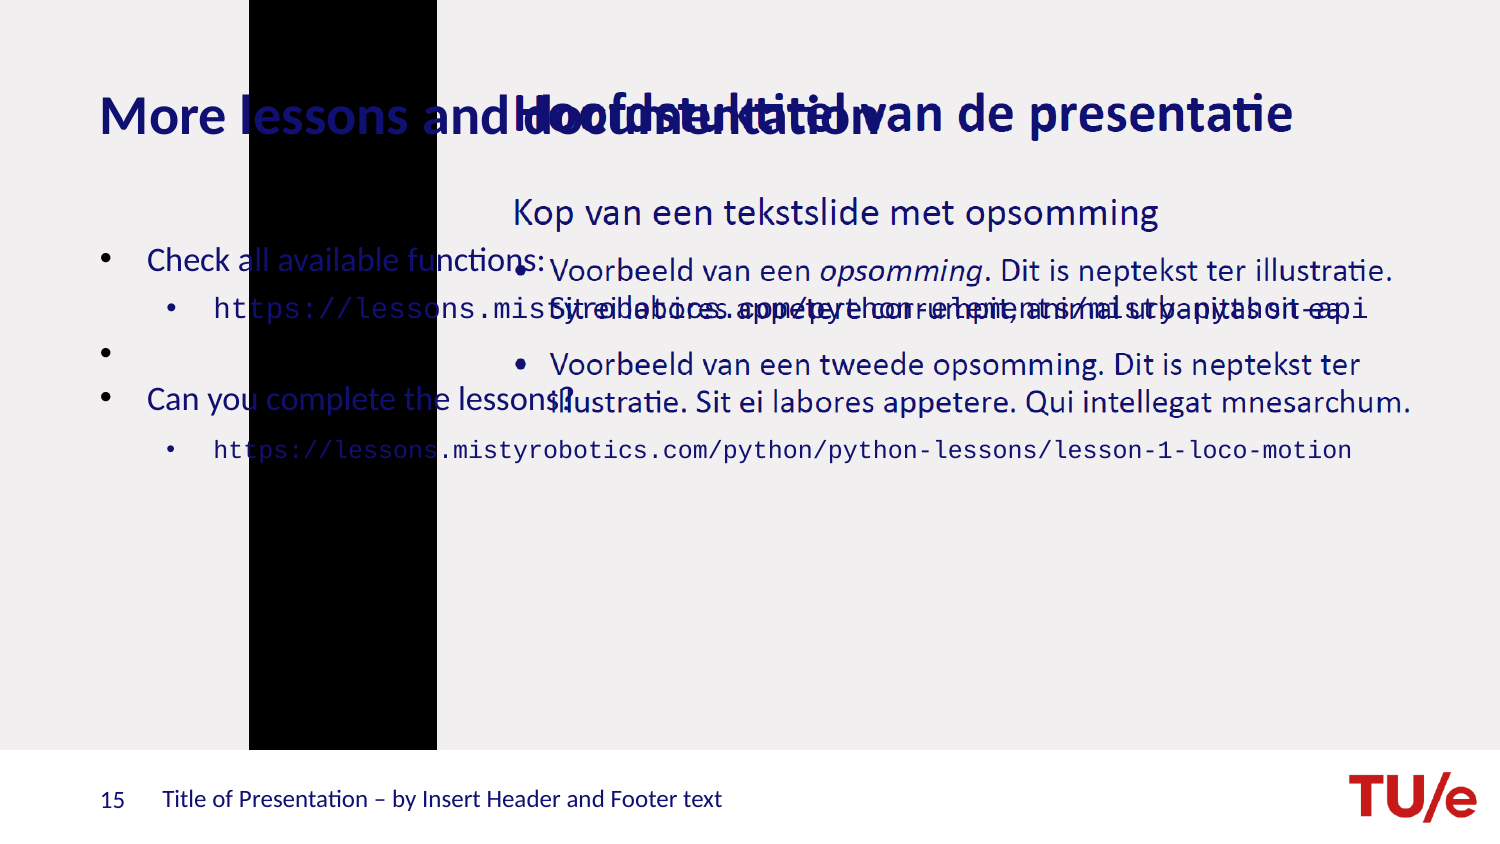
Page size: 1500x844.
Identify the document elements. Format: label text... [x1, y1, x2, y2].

text_box Title of Presentation – by Insert Header and Footer text [162, 782, 1267, 841]
list Check all available functions: https://lessons.mistyrobotics.com/python-elements/misty-python-api Can you complete the lessons? https://lessons.mistyrobotics.com/python/python-lessons/lesson-1-loco-motion [100, 194, 1400, 750]
title More lessons and documentation [99, 89, 1400, 155]
text_box [100, 783, 199, 841]
